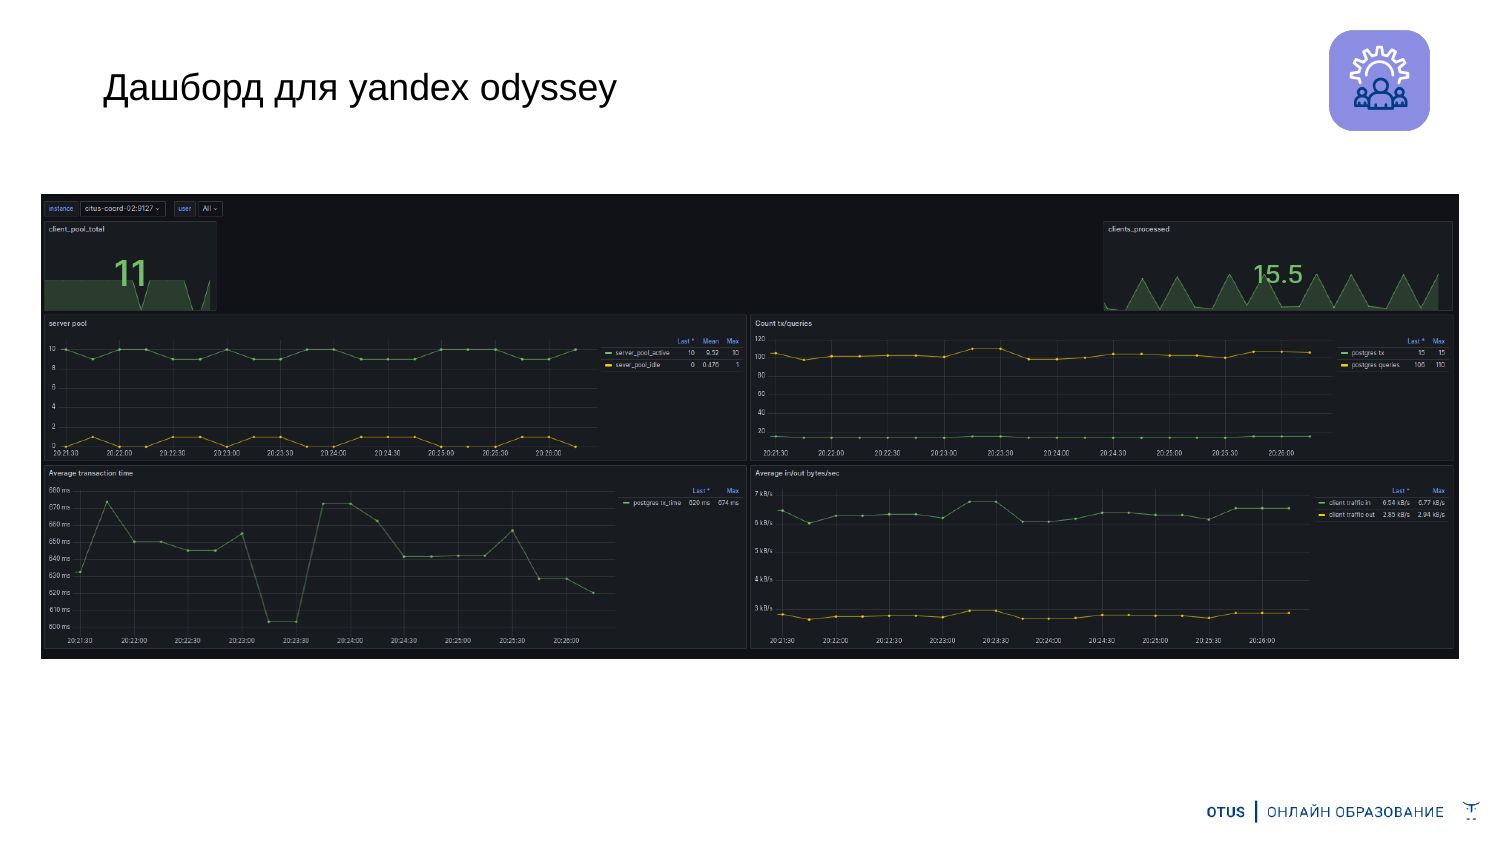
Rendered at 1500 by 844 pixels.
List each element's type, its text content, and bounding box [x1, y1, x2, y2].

picture [0, 0, 1500, 844]
text_box Дашборд для yandex odyssey [88, 59, 633, 116]
